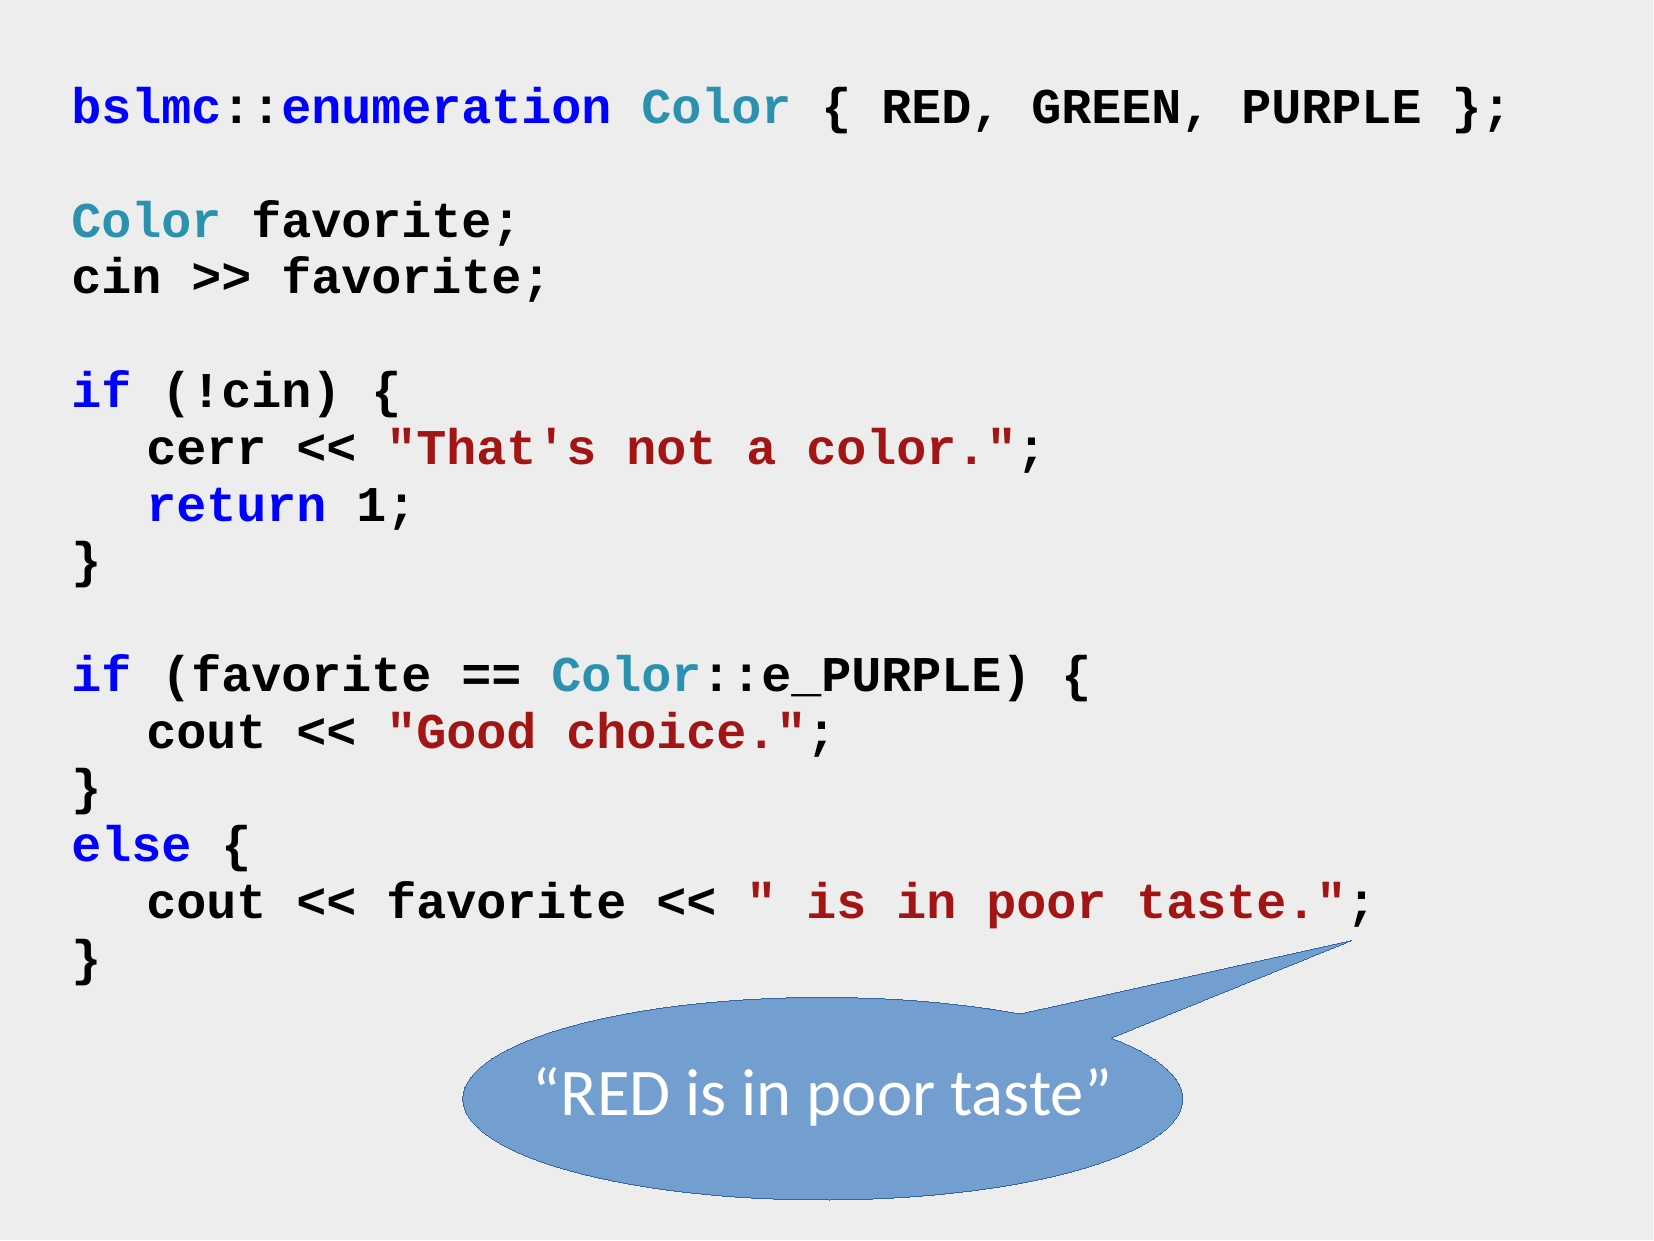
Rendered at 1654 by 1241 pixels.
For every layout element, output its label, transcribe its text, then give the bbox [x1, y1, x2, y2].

text_box “RED is in poor taste” [462, 940, 1352, 1201]
text_box bslmc::enumeration Color { RED, GREEN, PURPLE }; Color favorite; cin >> favorite; if (!cin) { cerr << "That's not a color."; return 1; } if (favorite == Color::e_PURPLE) { cout << "Good choice."; } else { cout << favorite << " is in poor taste."; } [56, 74, 1654, 998]
